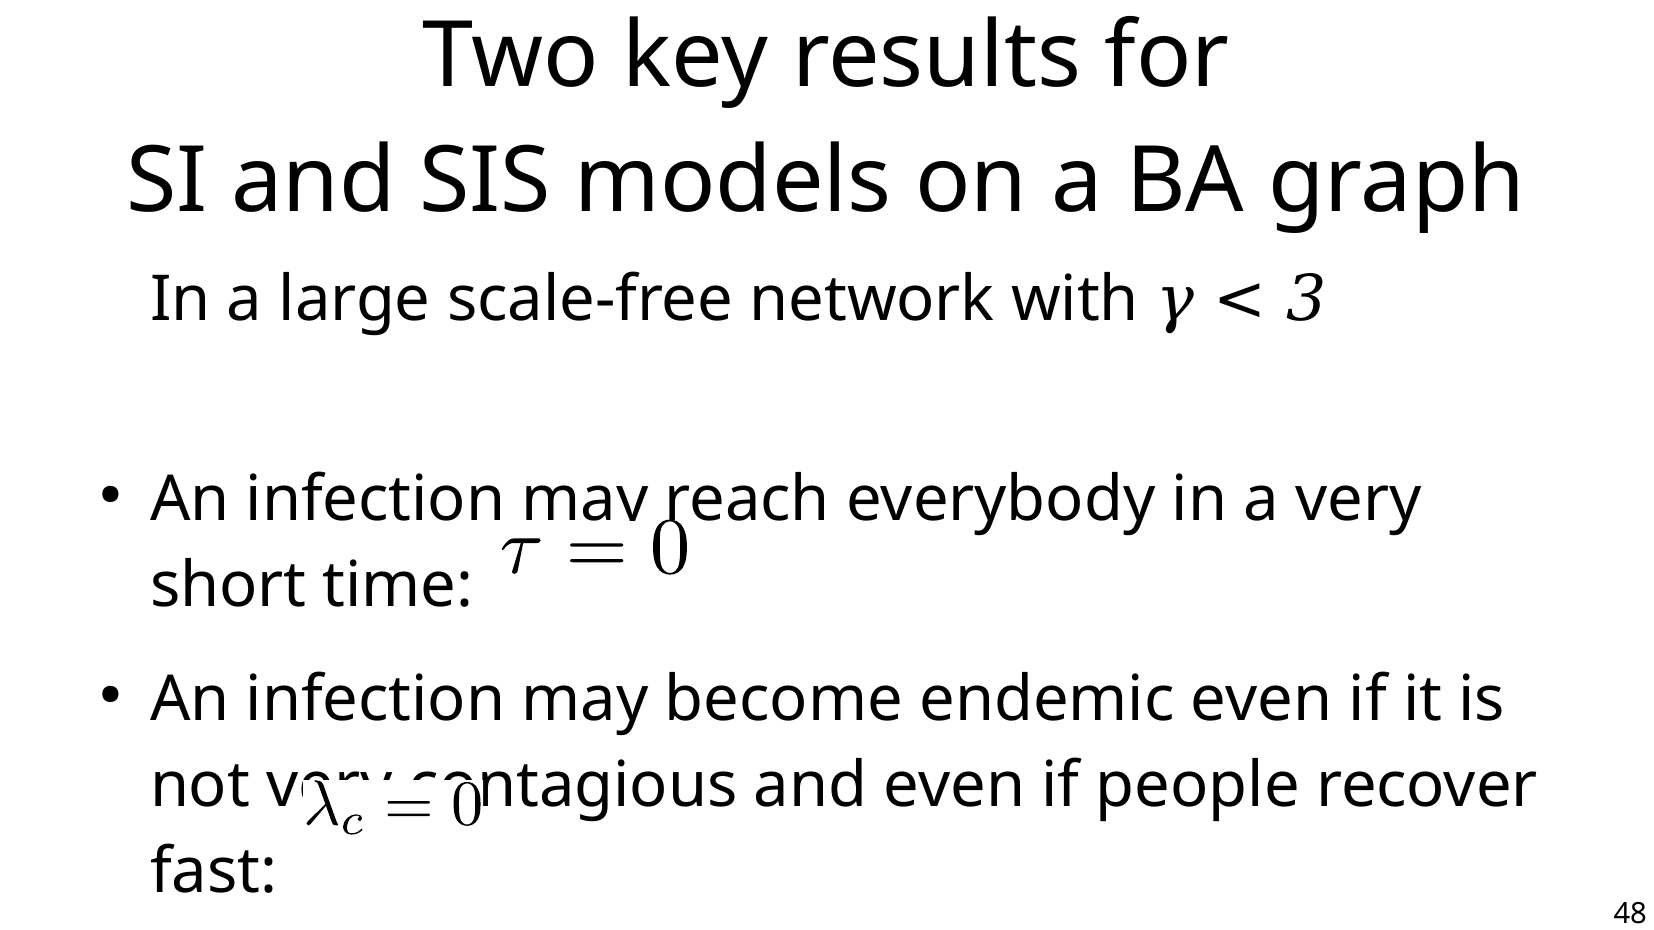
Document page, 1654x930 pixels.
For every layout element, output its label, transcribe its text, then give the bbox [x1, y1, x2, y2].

text_box [303, 780, 484, 835]
title Two key results for SI and SIS models on a BA graph [82, 1, 1571, 225]
list In a large scale-free network with γ < 3 An infection may reach everybody in a very short time: An infection may become endemic even if it is not very contagious and even if people recover fast: [82, 252, 1571, 916]
text_box [499, 519, 691, 575]
